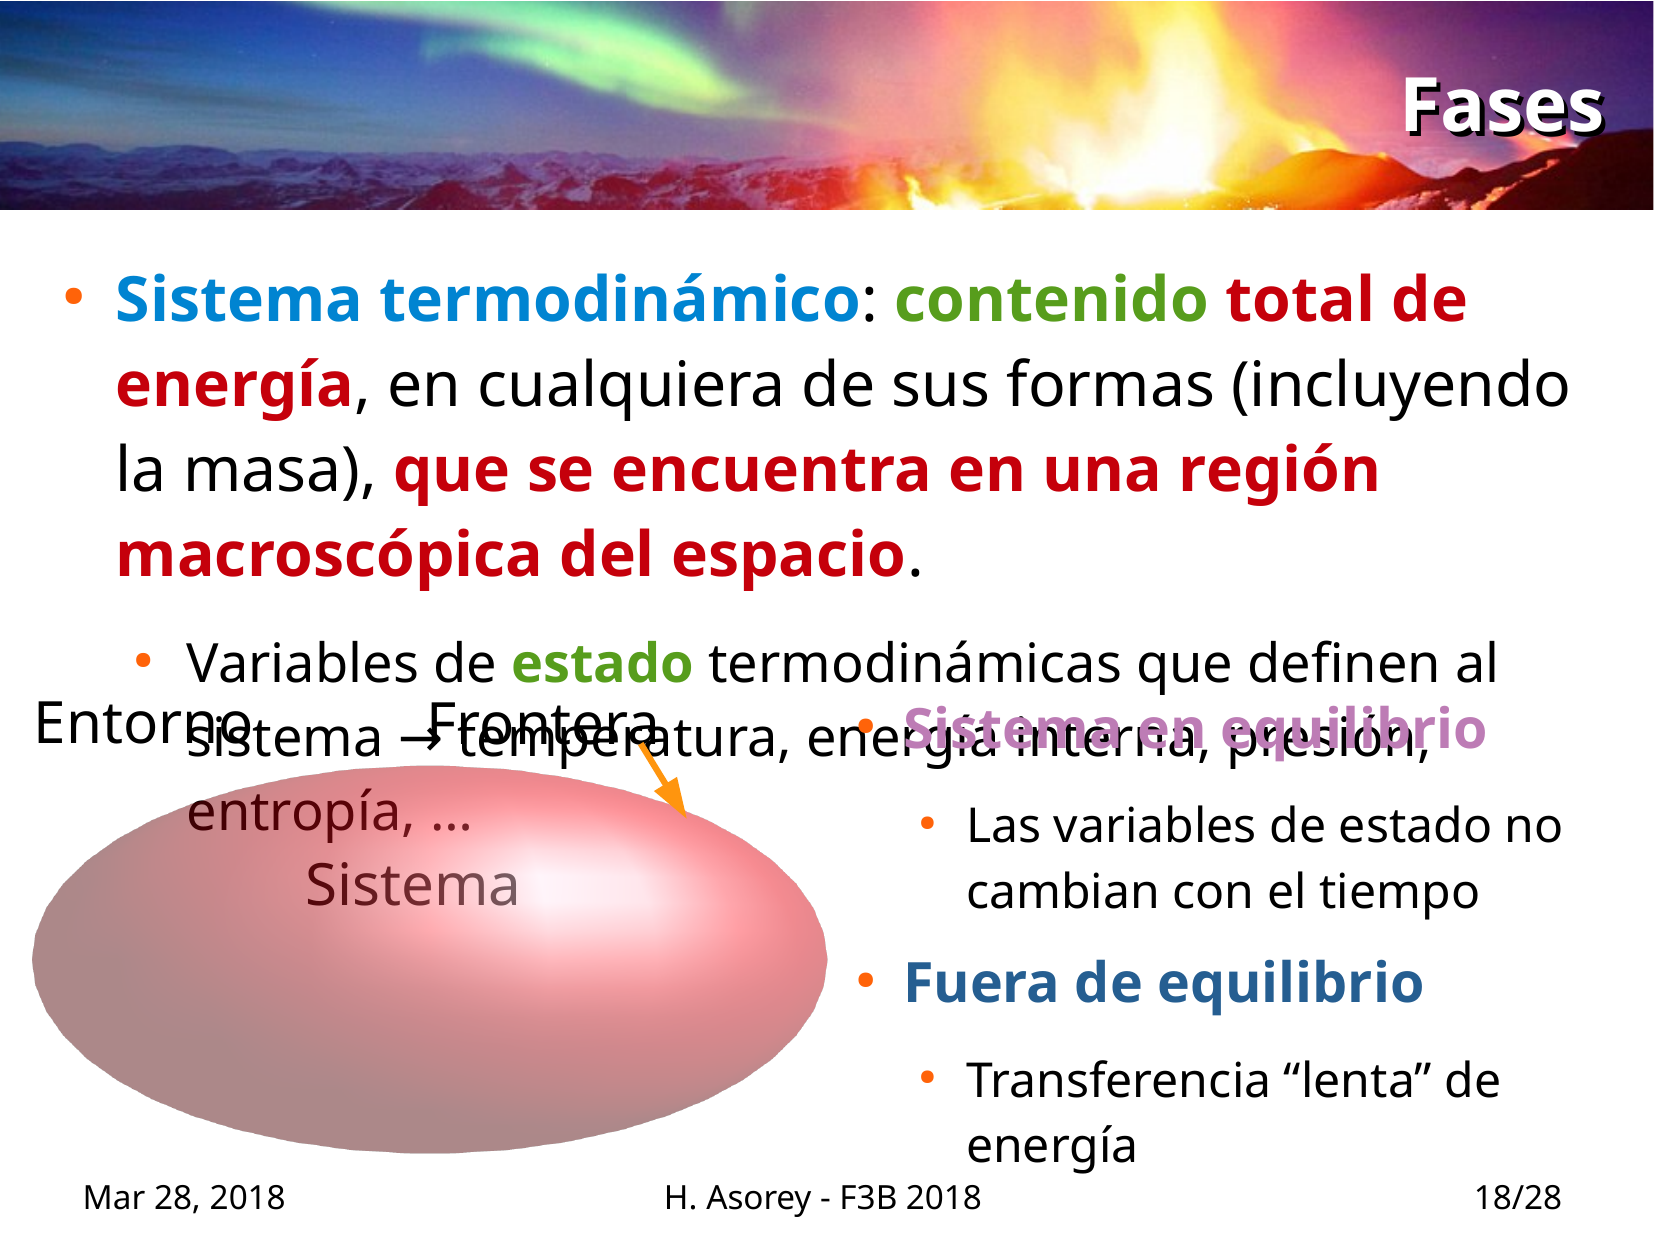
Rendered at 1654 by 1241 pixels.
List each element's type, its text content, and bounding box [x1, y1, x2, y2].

list Sistema termodinámico: contenido total de energía, en cualquiera de sus formas (incluyendo la masa), que se encuentra en una región macroscópica del espacio. Variables de estado termodinámicas que definen al sistema → temperatura, energía interna, presión, entropía, … [45, 255, 1606, 1156]
list Sistema en equilibrio Las variables de estado no cambian con el tiempo Fuera de equilibrio Transferencia “lenta” de energía [840, 689, 1606, 1185]
text_box Frontera [411, 675, 647, 761]
text_box Entorno [19, 673, 248, 760]
picture [0, 1, 1654, 210]
title Fases [45, 15, 1606, 191]
